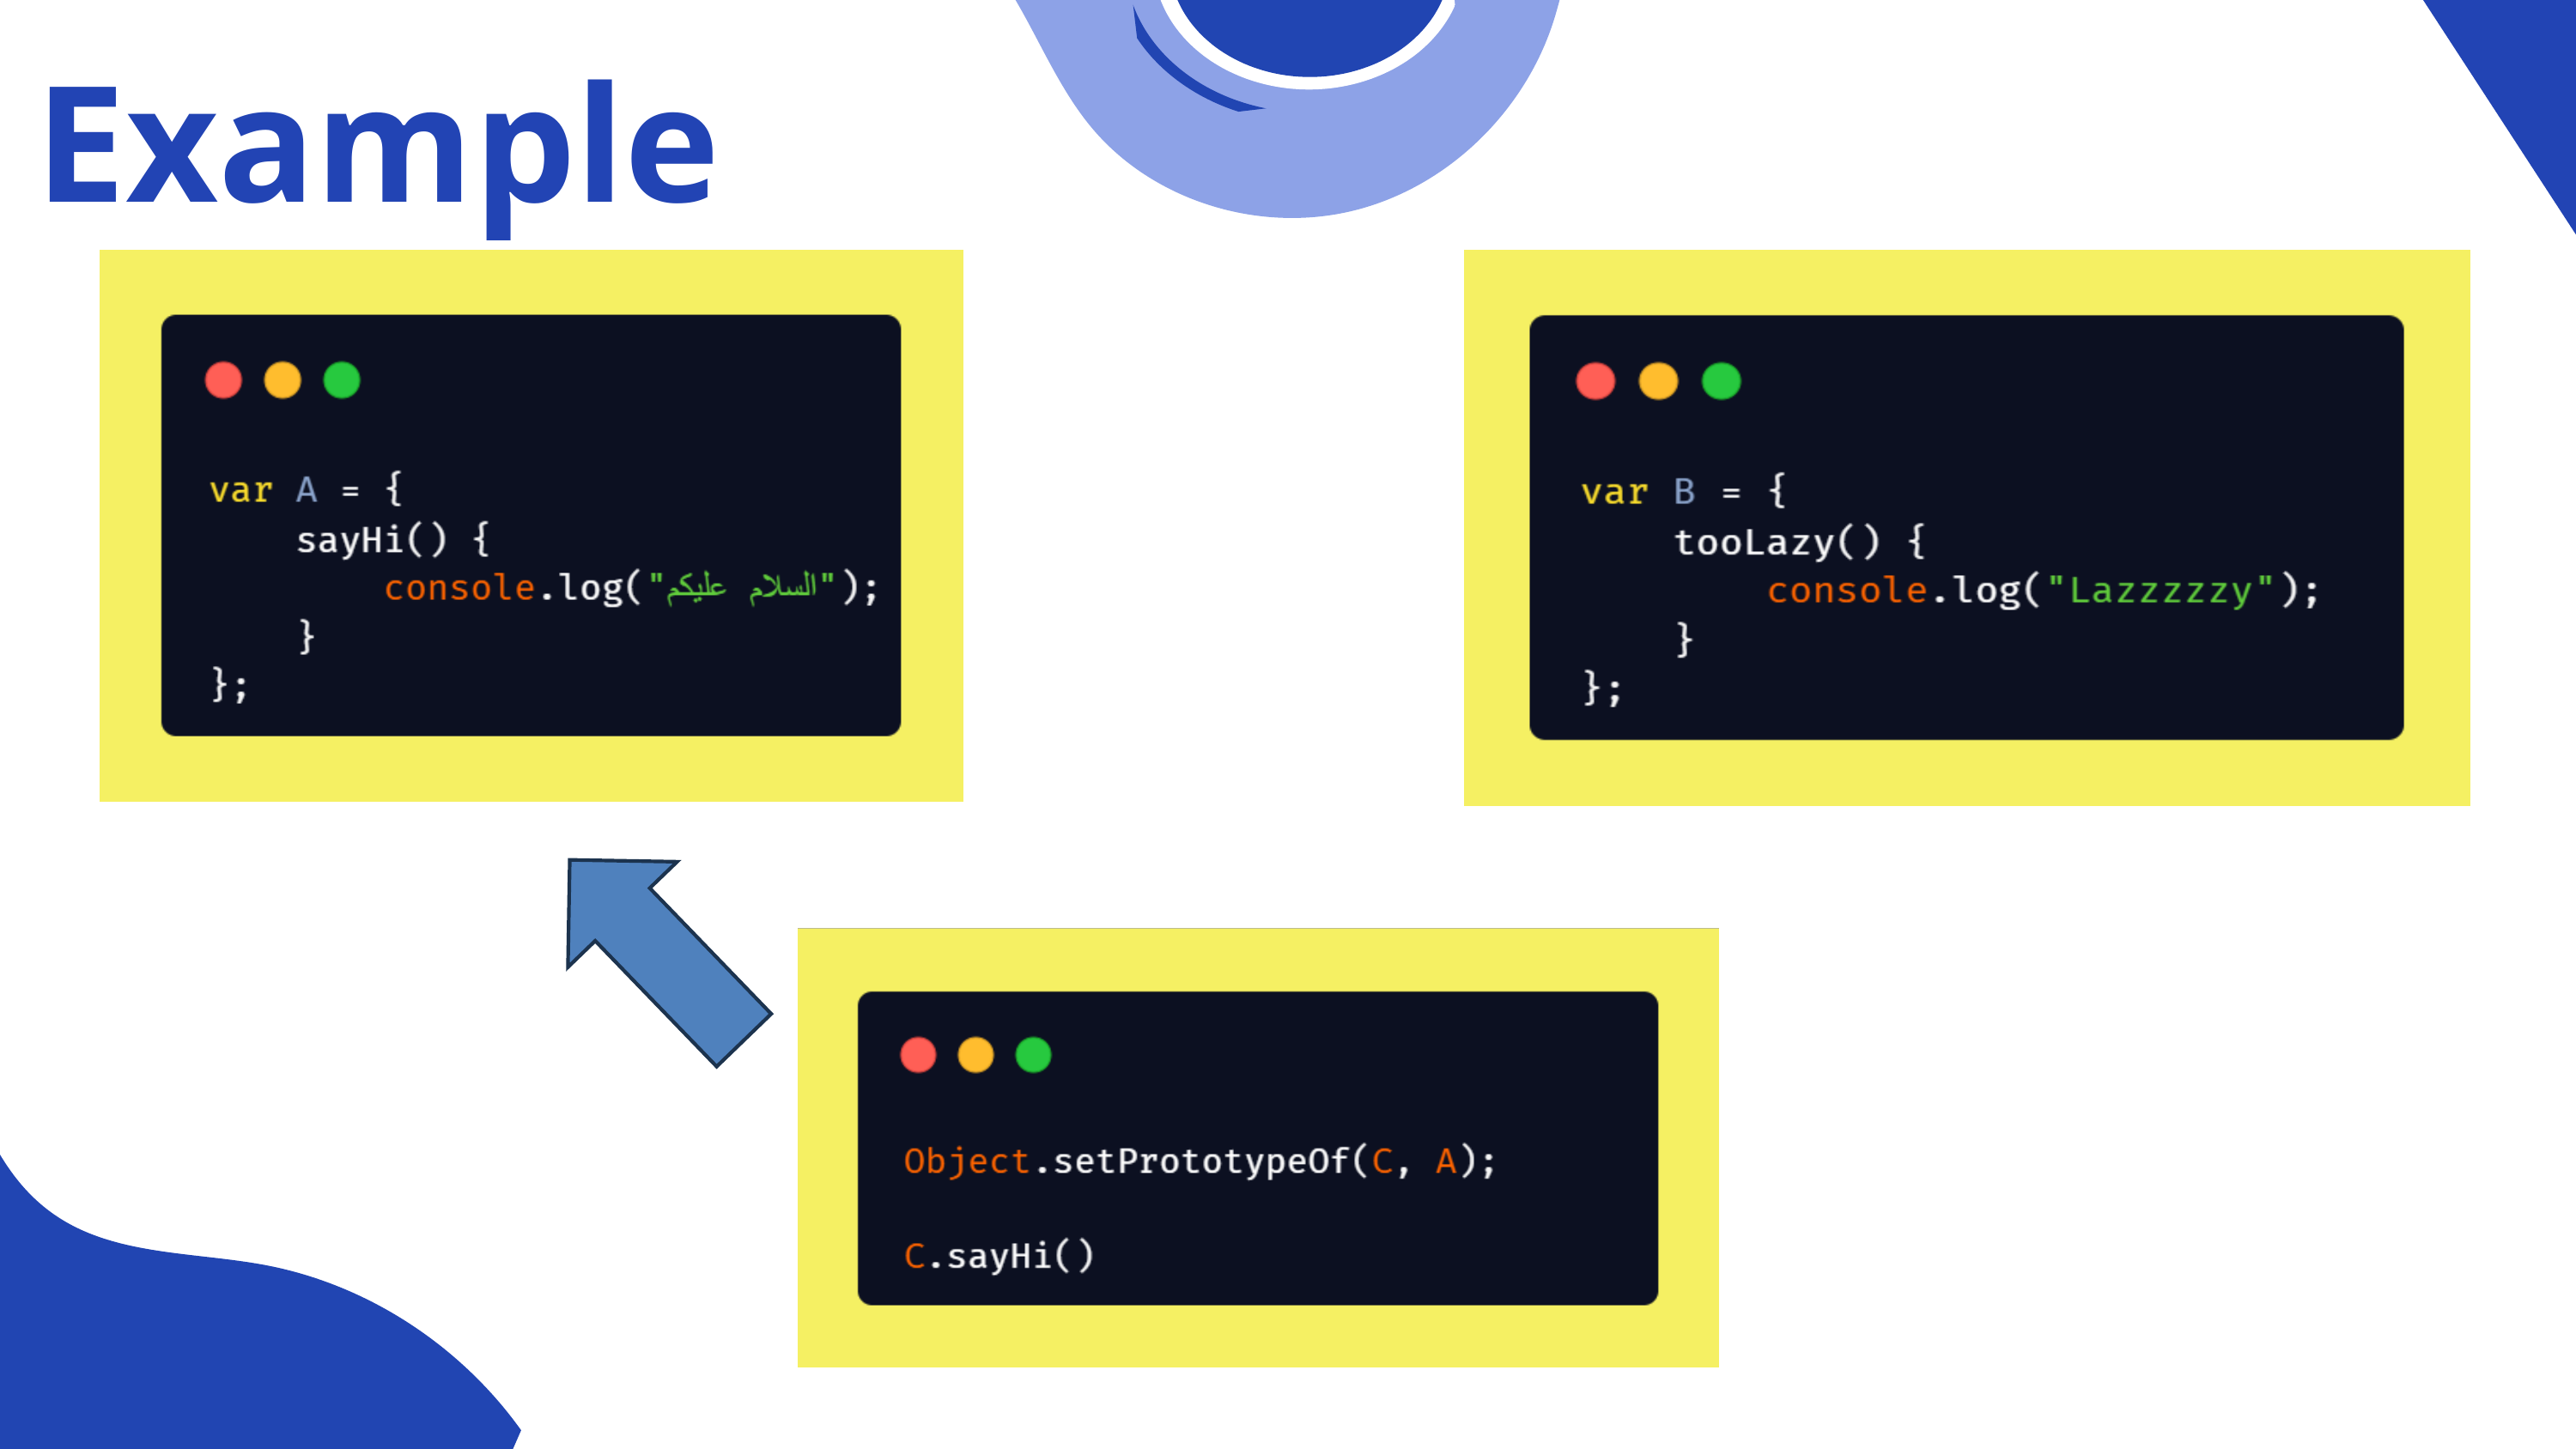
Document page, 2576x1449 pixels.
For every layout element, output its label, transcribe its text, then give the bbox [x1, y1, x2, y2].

text_box Example [22, 34, 1311, 282]
picture [1464, 250, 2470, 806]
text_box [568, 859, 772, 1067]
text_box [671, 0, 1771, 221]
picture [100, 282, 963, 802]
picture [798, 927, 1719, 1367]
text_box [0, 963, 610, 1449]
text_box [2423, 0, 2576, 235]
